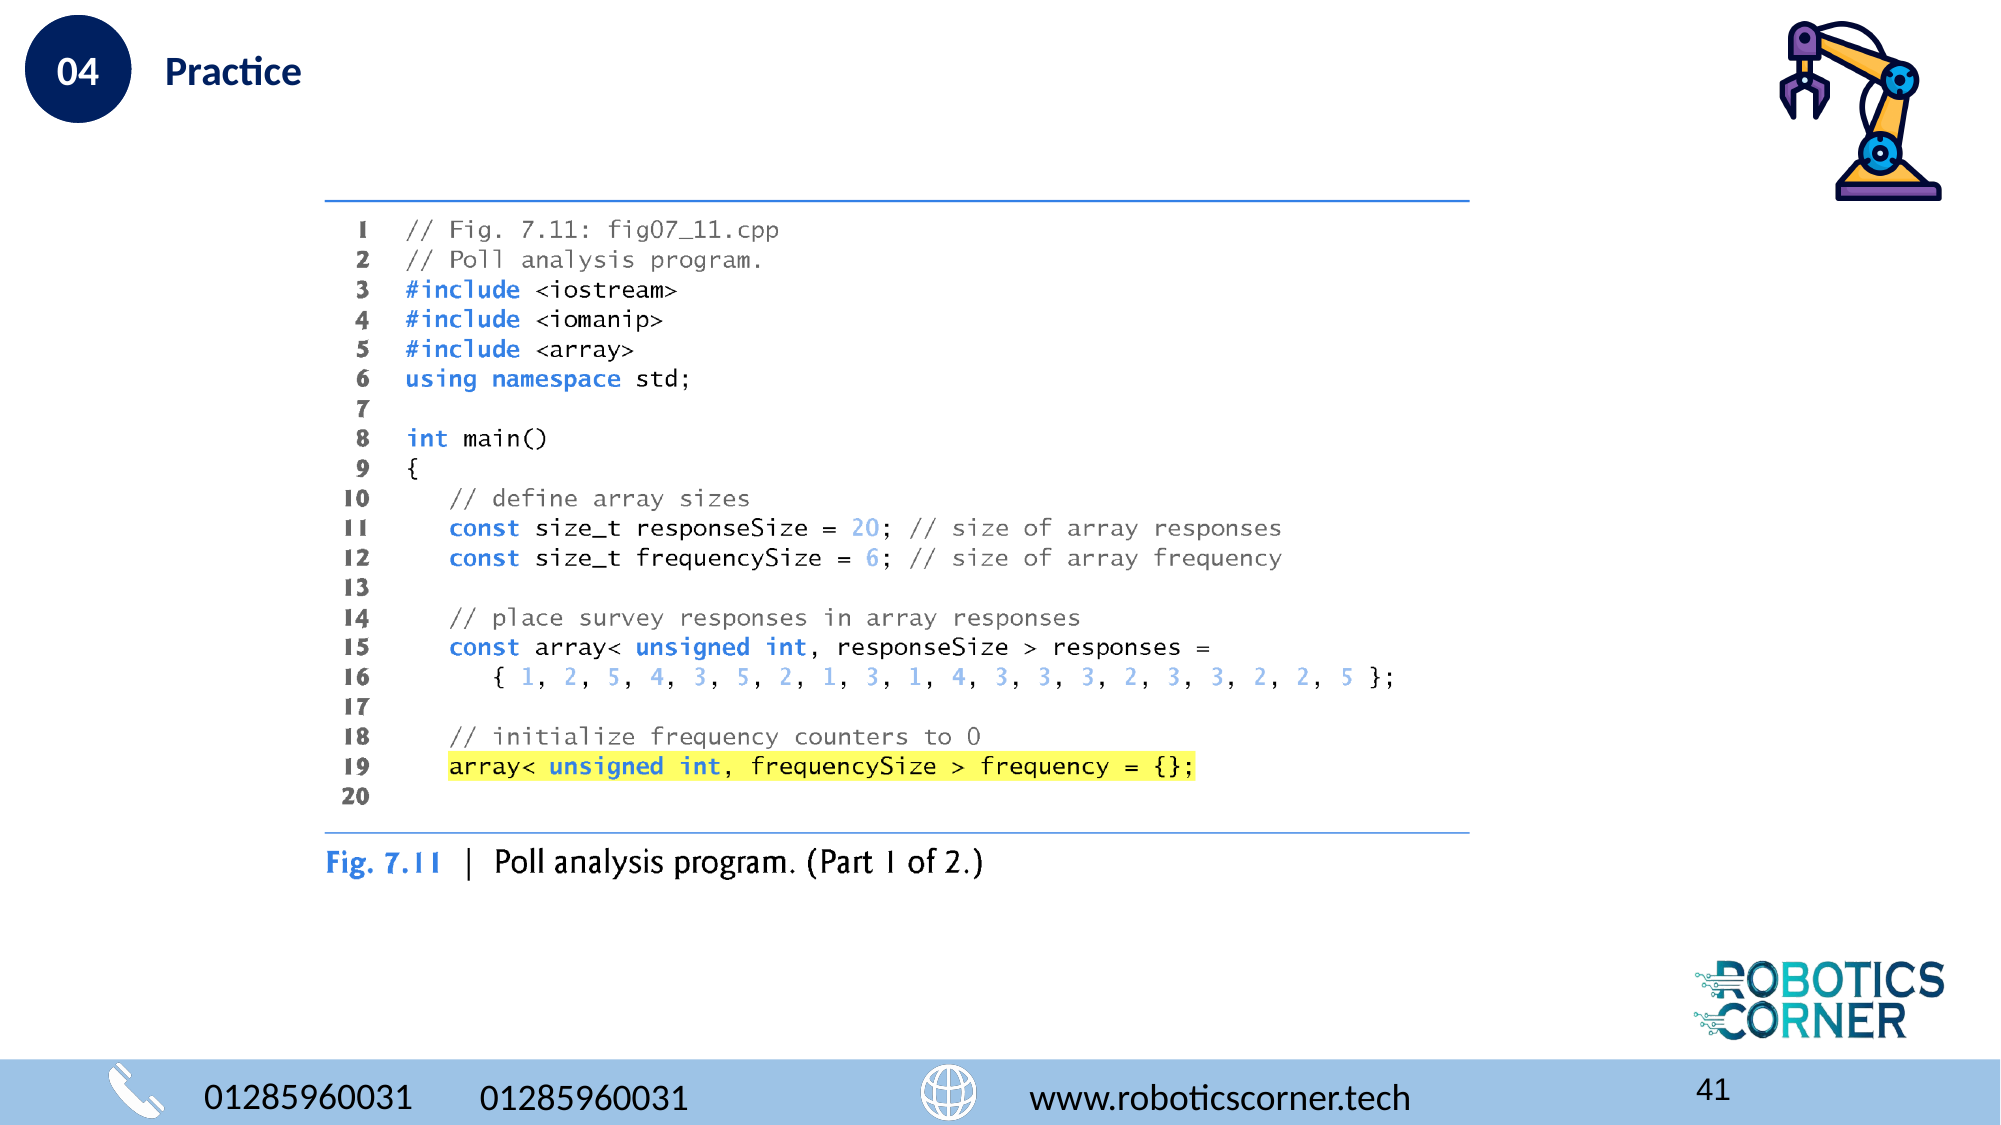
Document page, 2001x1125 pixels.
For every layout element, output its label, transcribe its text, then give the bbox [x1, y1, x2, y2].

text_box <number> [1681, 1065, 1861, 1115]
picture [915, 1059, 981, 1125]
picture [324, 199, 1470, 881]
text_box Practice [150, 36, 622, 101]
picture [1680, 859, 1953, 1125]
picture [103, 1057, 170, 1124]
picture [1771, 21, 1950, 201]
text_box 04 [22, 12, 134, 126]
